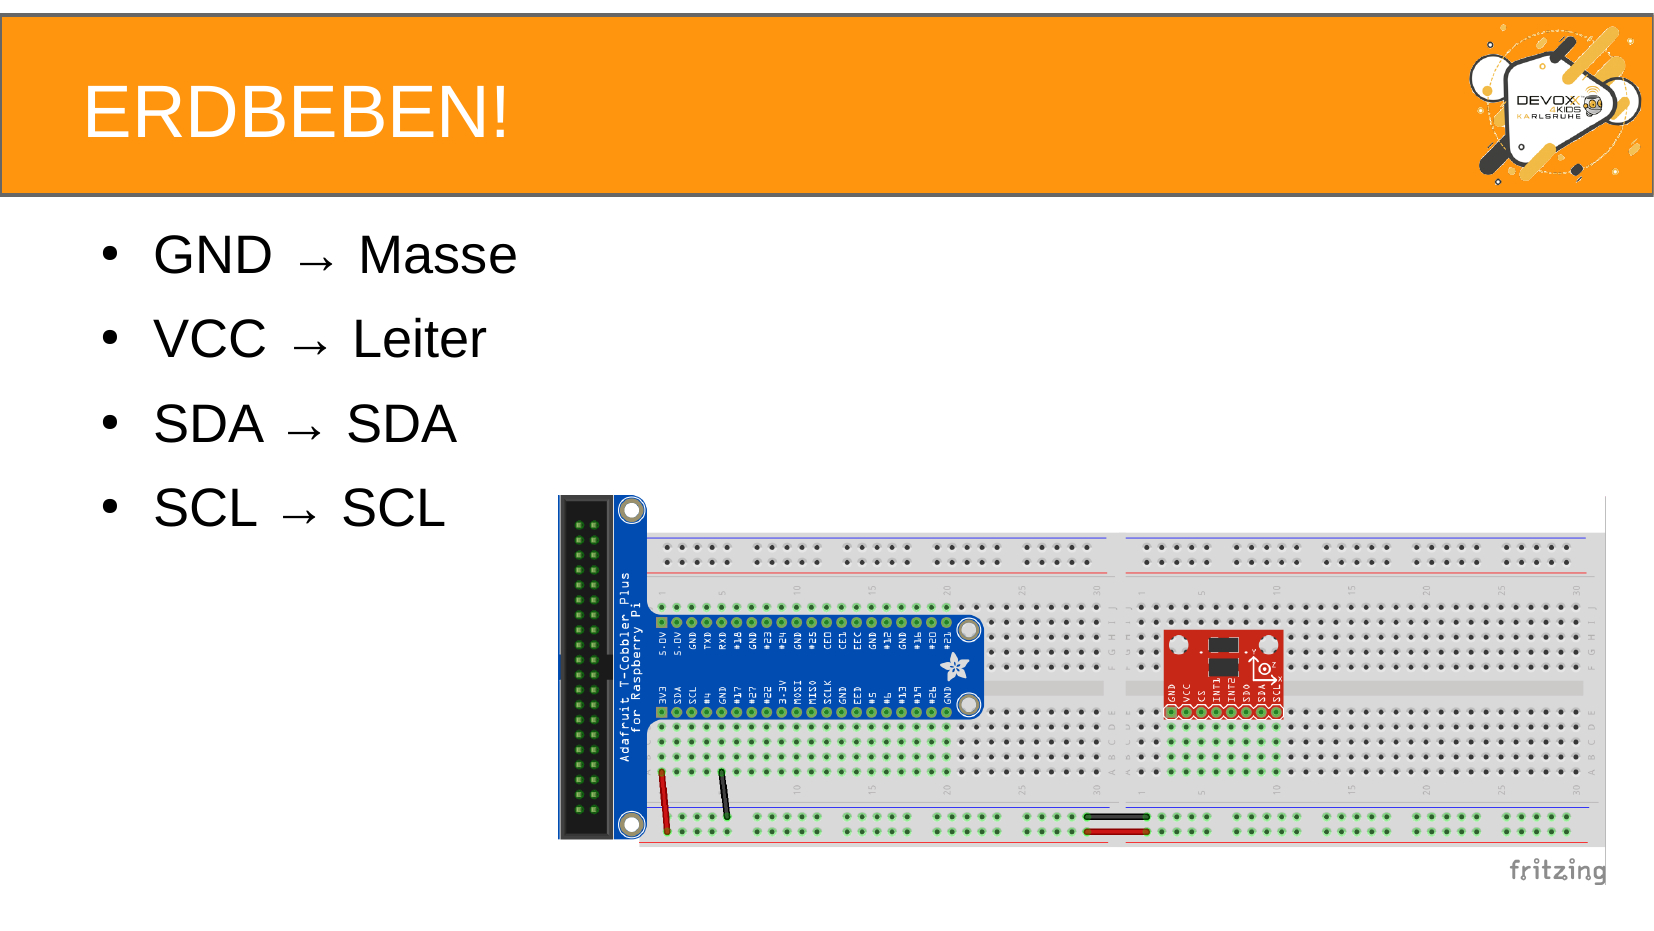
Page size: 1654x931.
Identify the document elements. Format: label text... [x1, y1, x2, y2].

list GND → Masse VCC → Leiter SDA → SDA SCL → SCL [82, 224, 1571, 764]
picture [558, 495, 1606, 886]
picture [1455, 14, 1654, 195]
title ERDBEBEN! [82, 34, 1235, 190]
